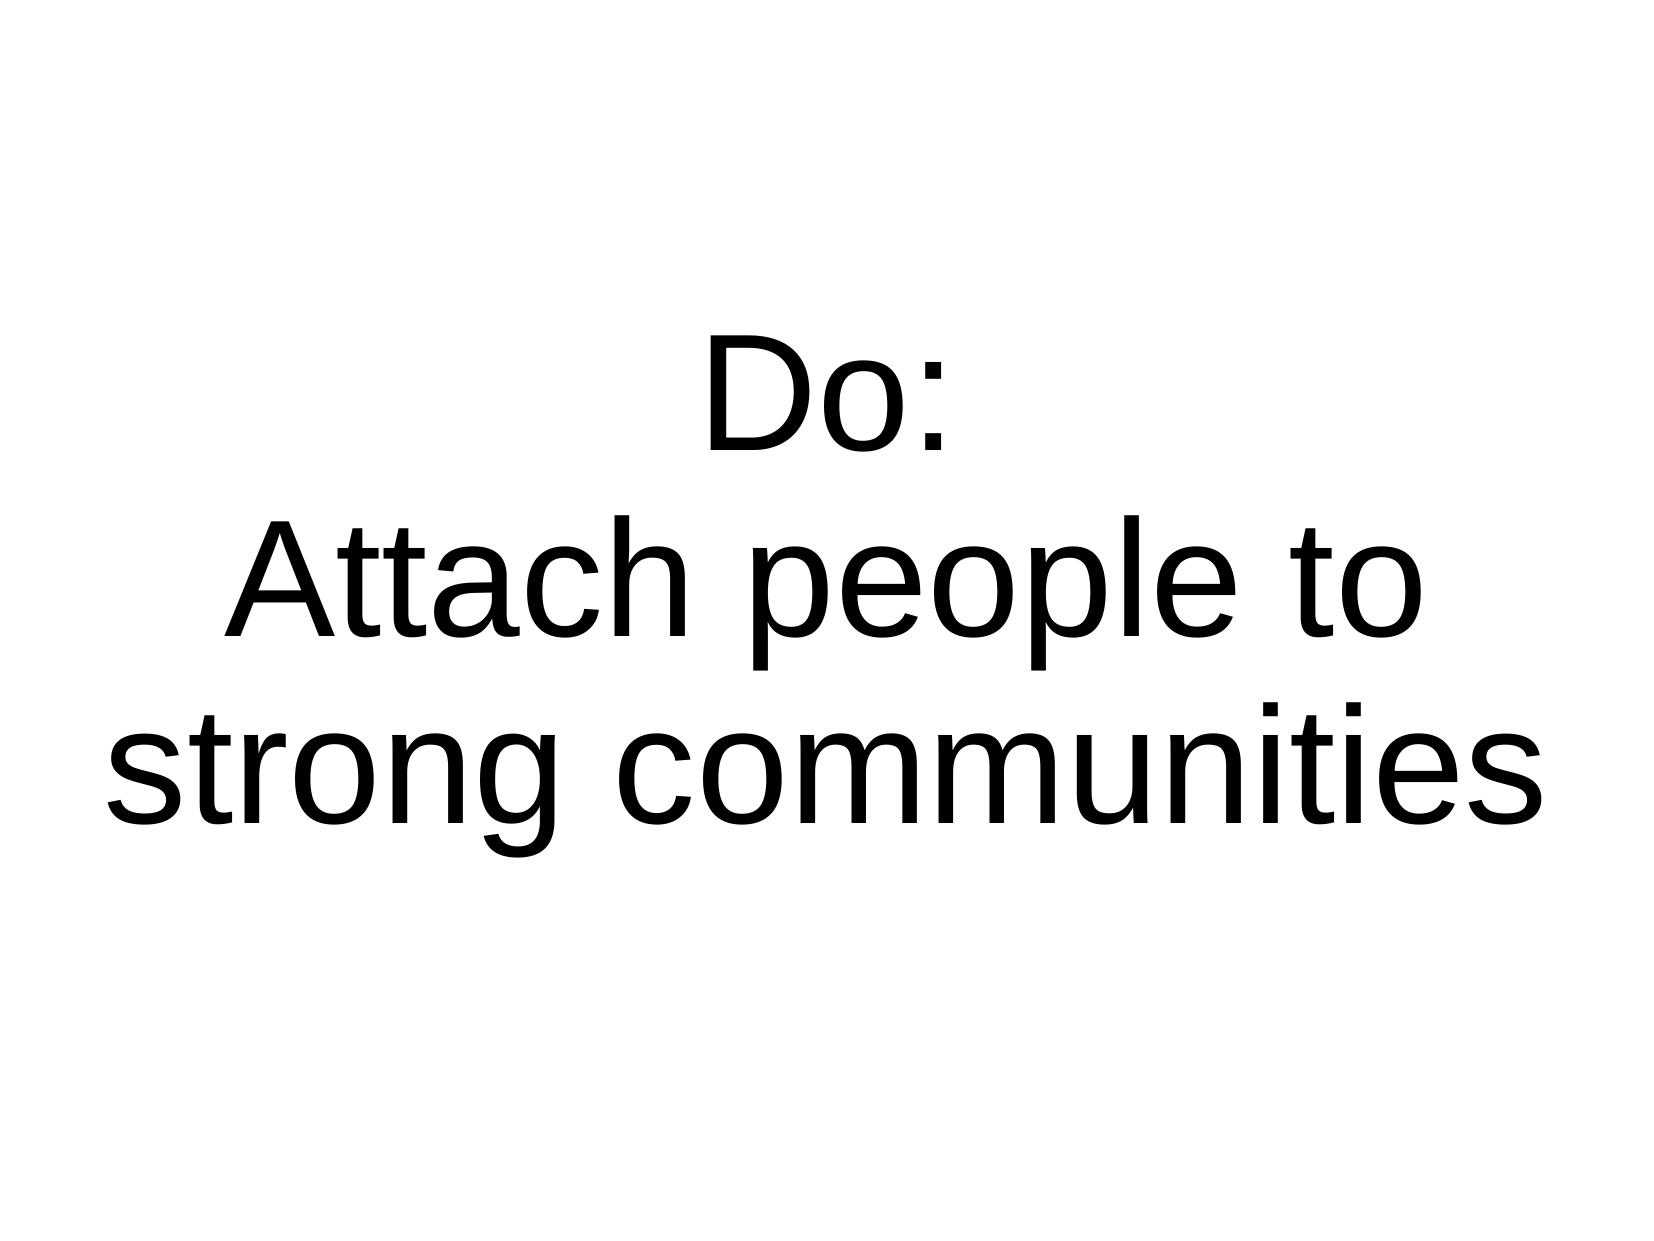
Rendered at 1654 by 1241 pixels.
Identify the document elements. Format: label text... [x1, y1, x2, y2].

subtitle Do: Attach people to strong communities [82, 49, 1571, 1109]
